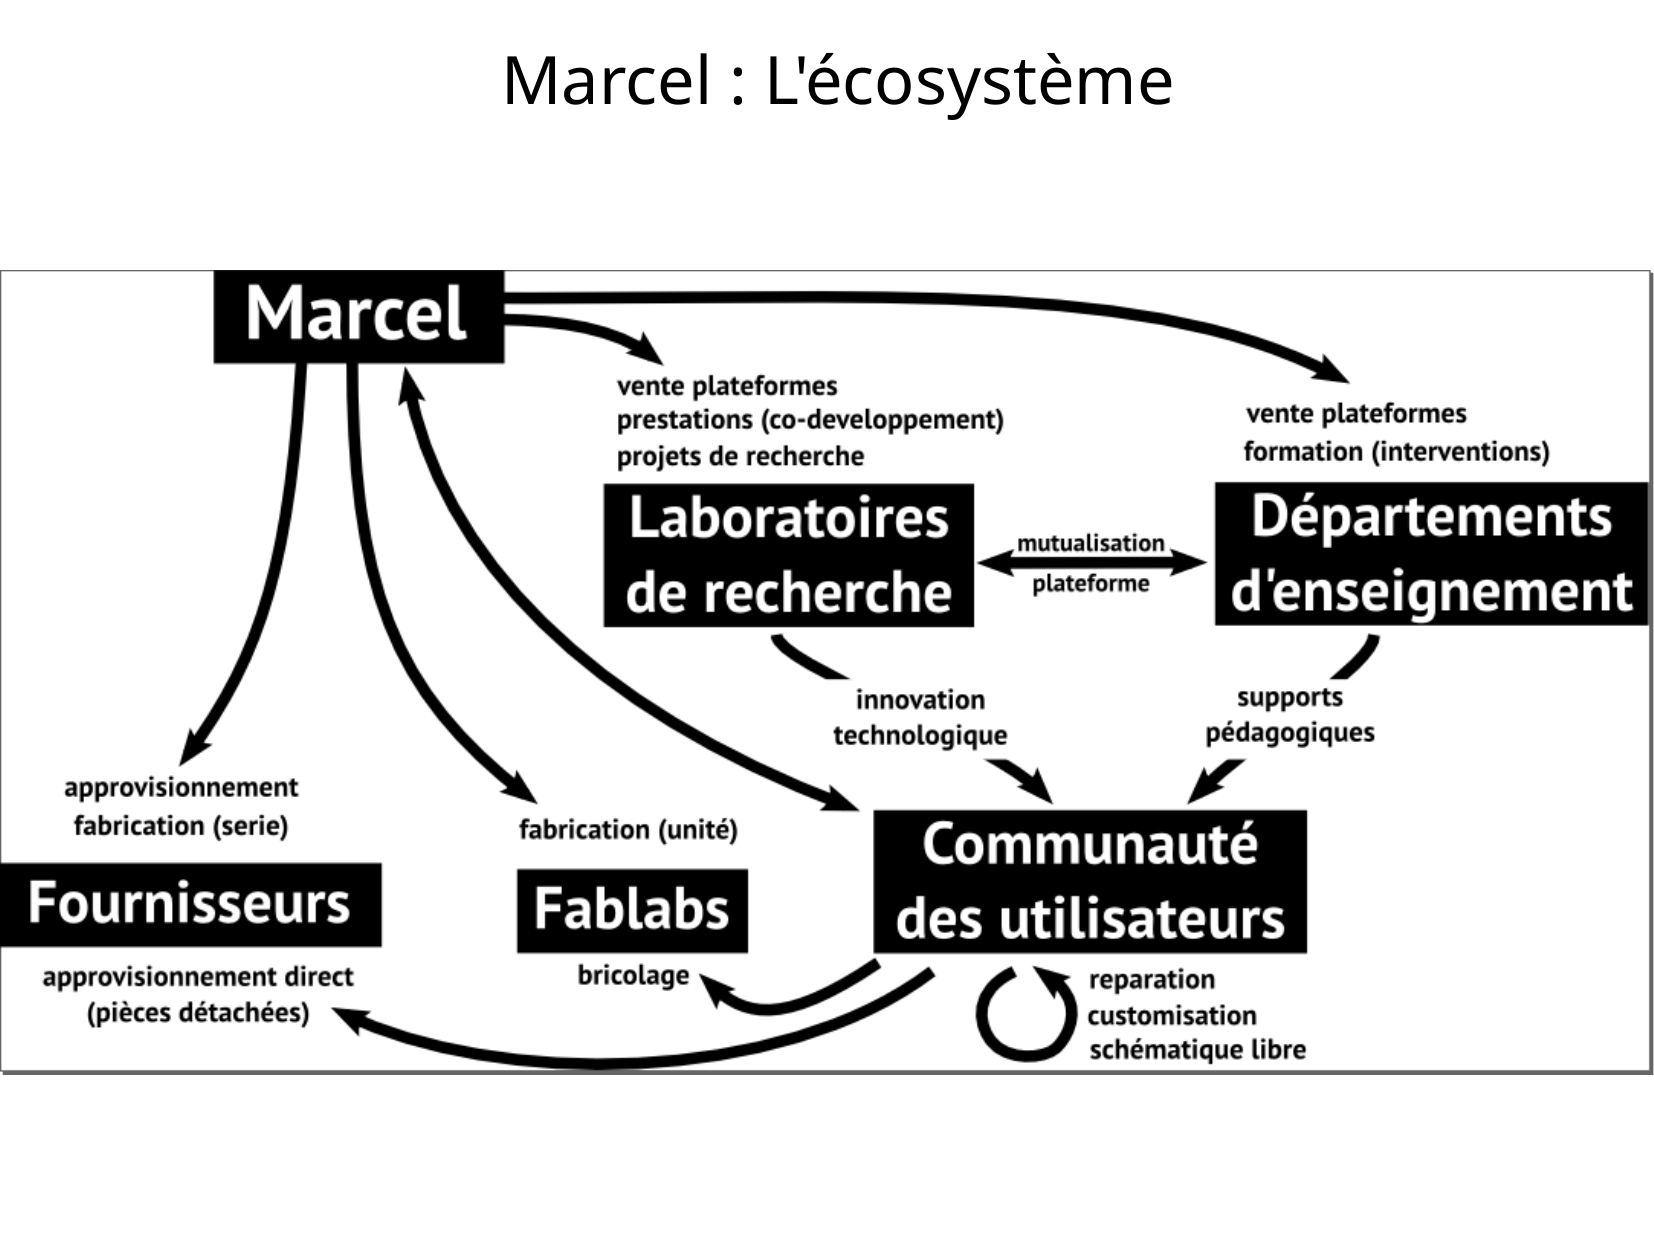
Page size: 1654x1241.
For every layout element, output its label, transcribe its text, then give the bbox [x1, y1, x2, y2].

picture [0, 270, 1654, 1075]
title Marcel : L'écosystème [94, 35, 1583, 123]
